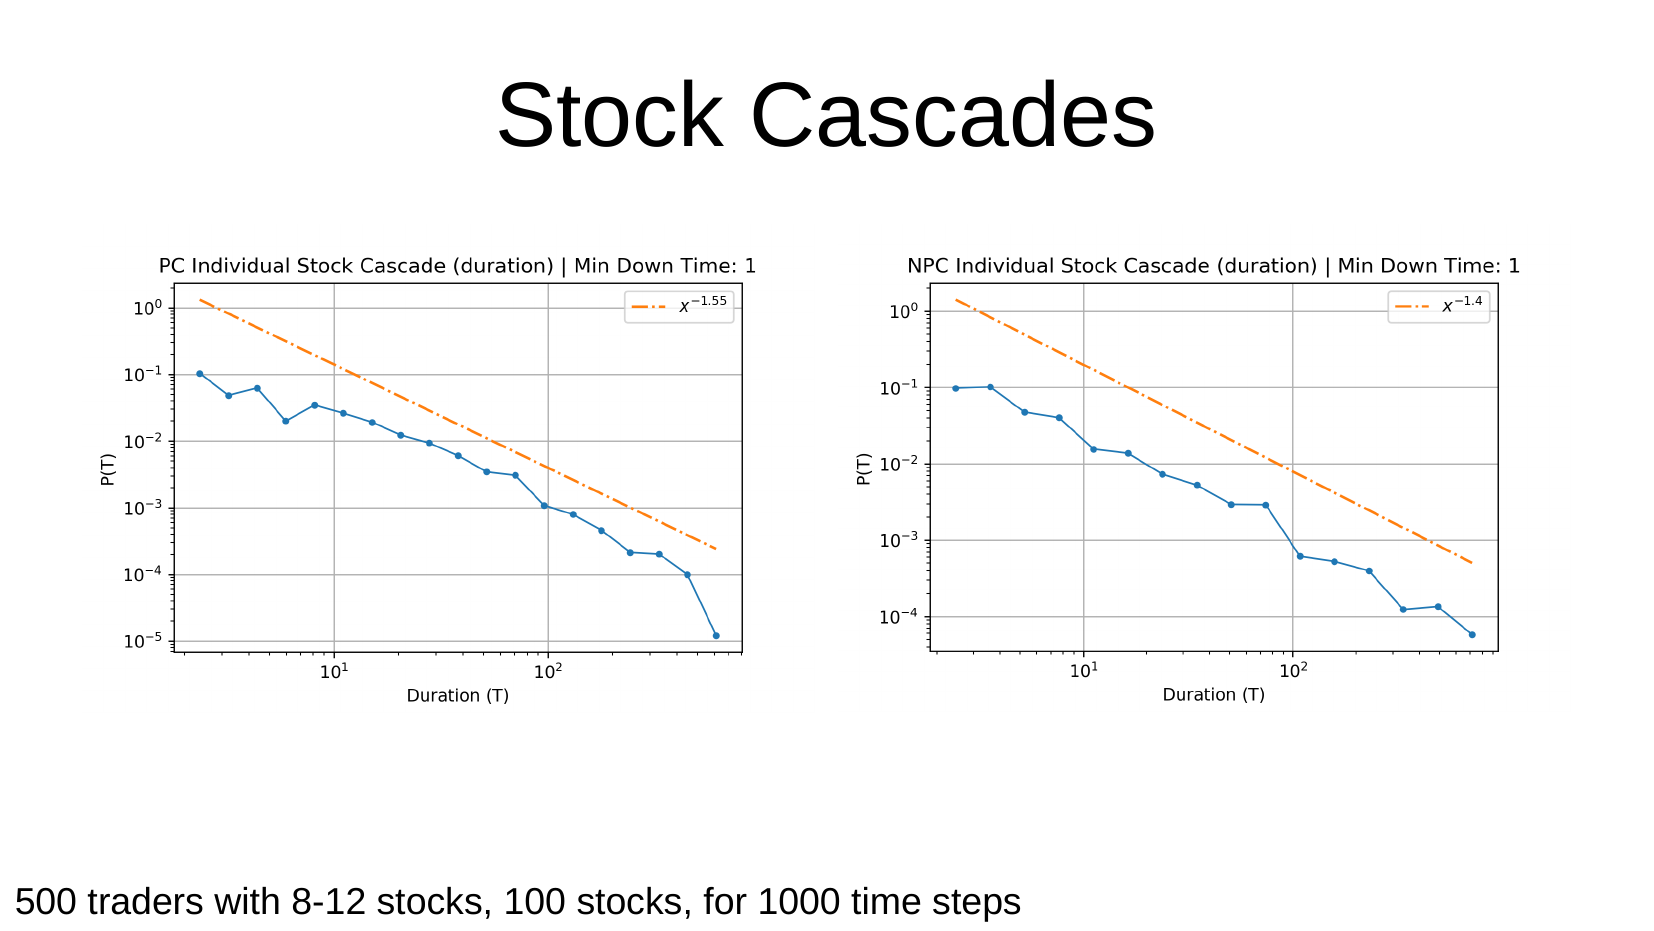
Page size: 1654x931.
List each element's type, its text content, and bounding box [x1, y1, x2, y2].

picture [82, 224, 815, 713]
picture [838, 224, 1571, 712]
text_box 500 traders with 8-12 stocks, 100 stocks, for 1000 time steps [0, 873, 1038, 931]
title Stock Cascades [82, 37, 1571, 193]
